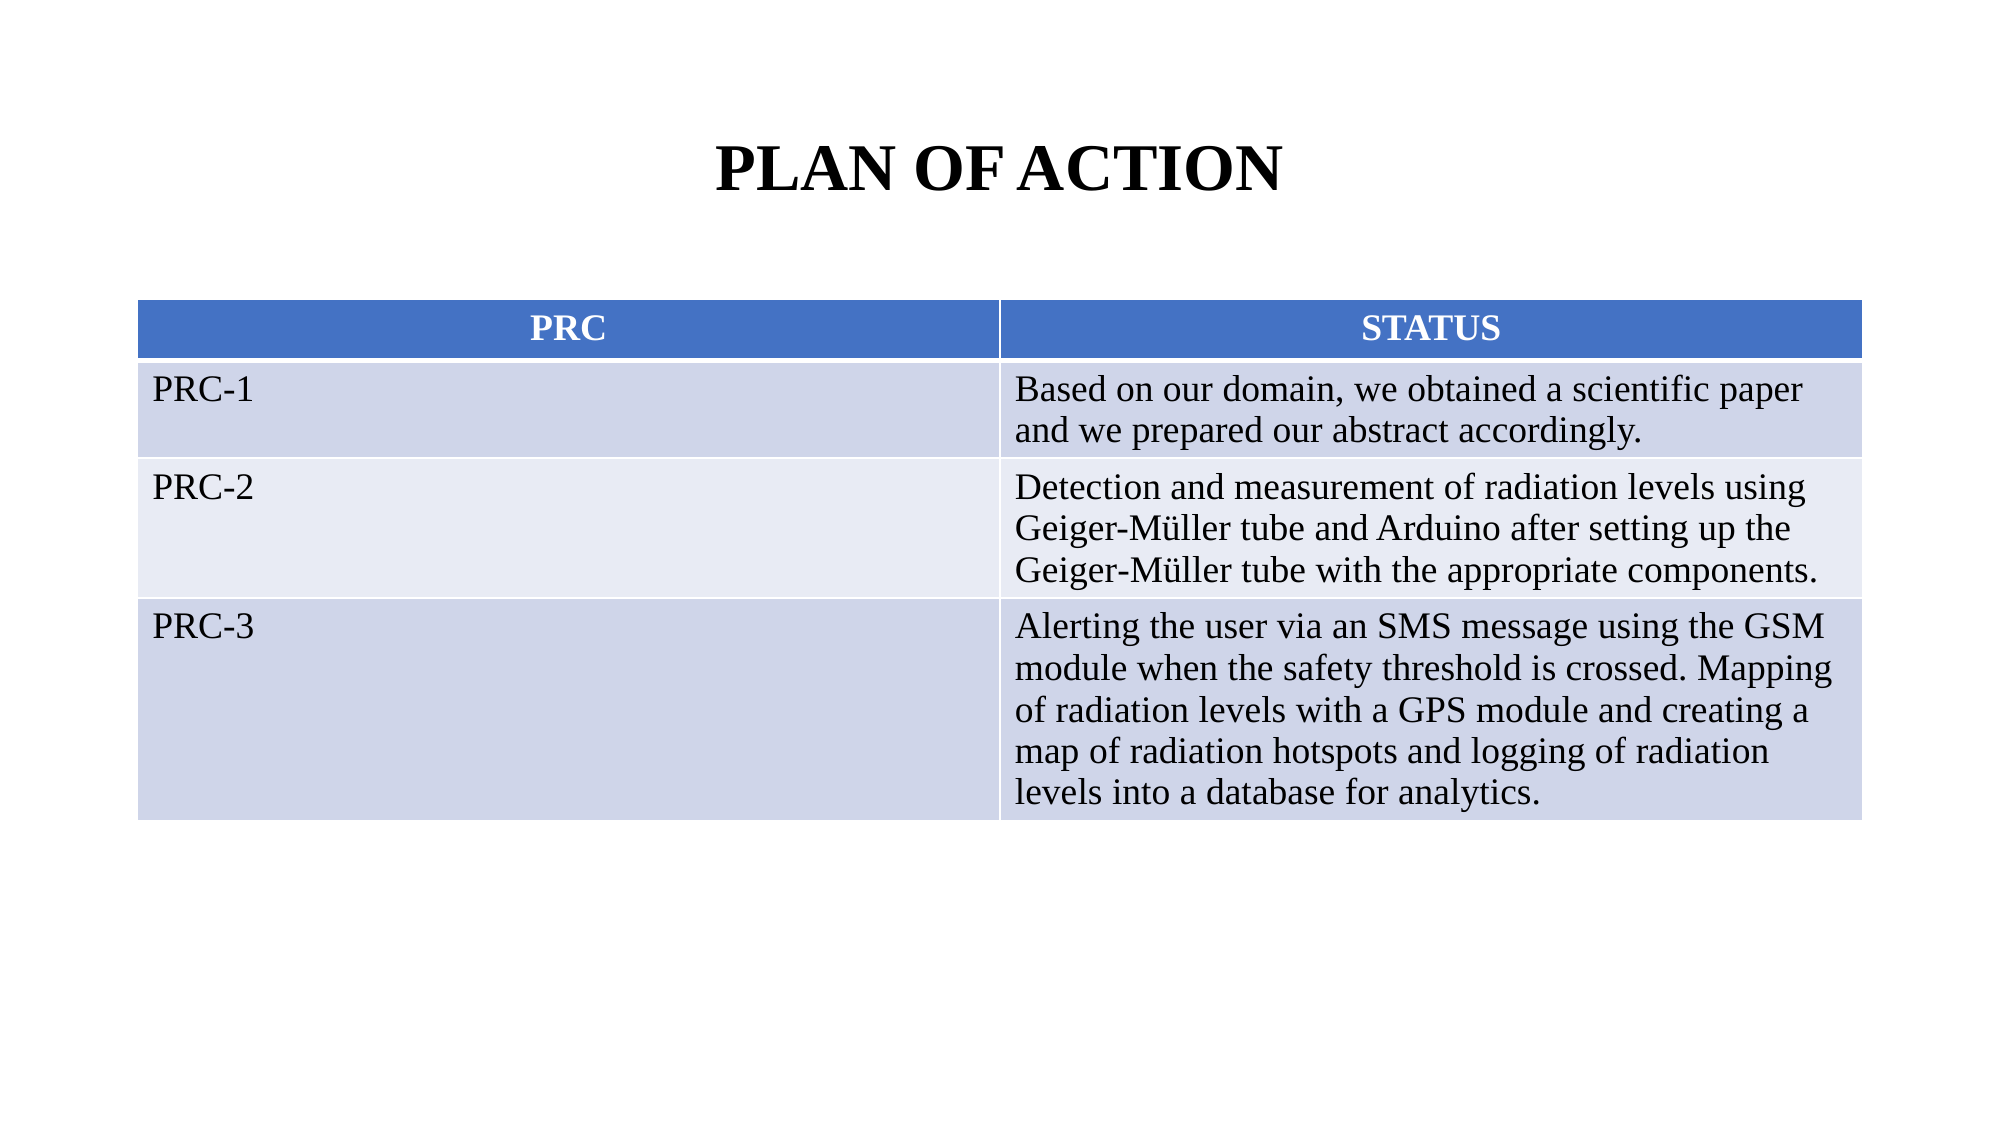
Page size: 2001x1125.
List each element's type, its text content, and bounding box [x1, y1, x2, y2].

table_header PRC [138, 300, 999, 358]
title PLAN OF ACTION [137, 59, 1863, 278]
table_header STATUS [1001, 300, 1862, 358]
table_cell Alerting the user via an SMS message using the GSM module when the safety threshold is crossed. Mapping of radiation levels with a GPS module and creating a map of radiation hotspots and logging of radiation levels into a database for analytics. [1001, 599, 1862, 820]
table_cell PRC-2 [138, 459, 999, 597]
table_cell PRC-3 [138, 599, 999, 820]
table_cell PRC-1 [138, 363, 999, 457]
table_cell Detection and measurement of radiation levels using Geiger-Müller tube and Arduino after setting up the Geiger-Müller tube with the appropriate components. [1001, 459, 1862, 597]
table_cell Based on our domain, we obtained a scientific paper and we prepared our abstract accordingly. [1001, 363, 1862, 457]
